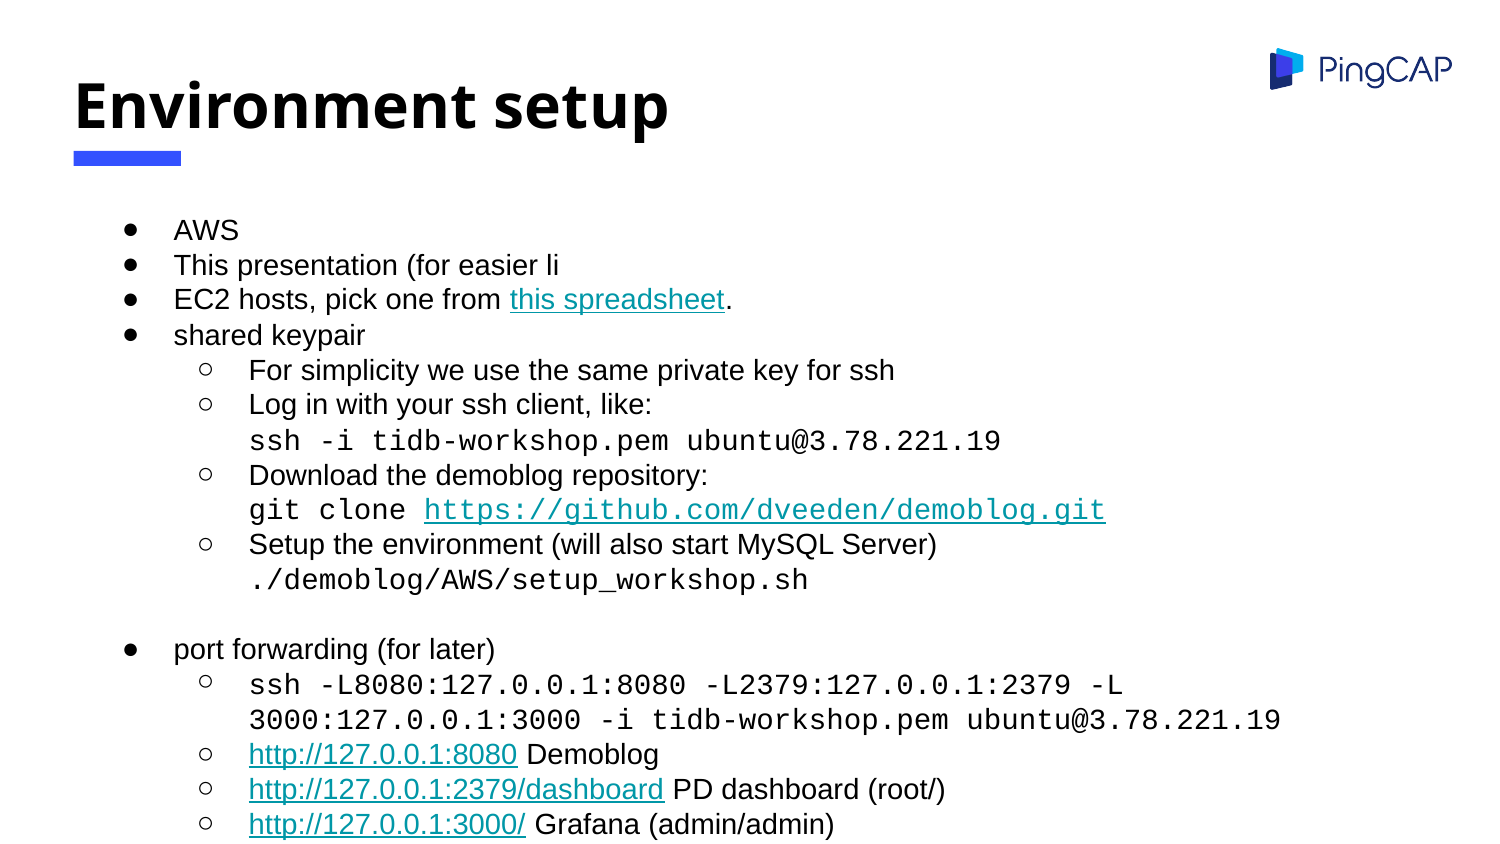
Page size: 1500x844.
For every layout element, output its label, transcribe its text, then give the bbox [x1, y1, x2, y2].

picture [1270, 48, 1452, 90]
text_box [73, 150, 181, 166]
text_box AWS This presentation (for easier li EC2 hosts, pick one from this spreadsheet. shared keypair For simplicity we use the same private key for ssh Log in with your ssh client, like: ssh -i tidb-workshop.pem ubuntu@3.78.221.19 Download the demoblog repository: git clone https://github.com/dveeden/demoblog.git Setup the environment (will also start MySQL Server) ./demoblog/AWS/setup_workshop.sh port forwarding (for later) ssh -L8080:127.0.0.1:8080 -L2379:127.0.0.1:2379 -L 3000:127.0.0.1:3000 -i tidb-workshop.pem ubuntu@3.78.221.19 http://127.0.0.1:8080 Demoblog http://127.0.0.1:2379/dashboard PD dashboard (root/) http://127.0.0.1:3000/ Grafana (admin/admin) [83, 196, 1452, 749]
text_box Environment setup [58, 50, 1148, 151]
